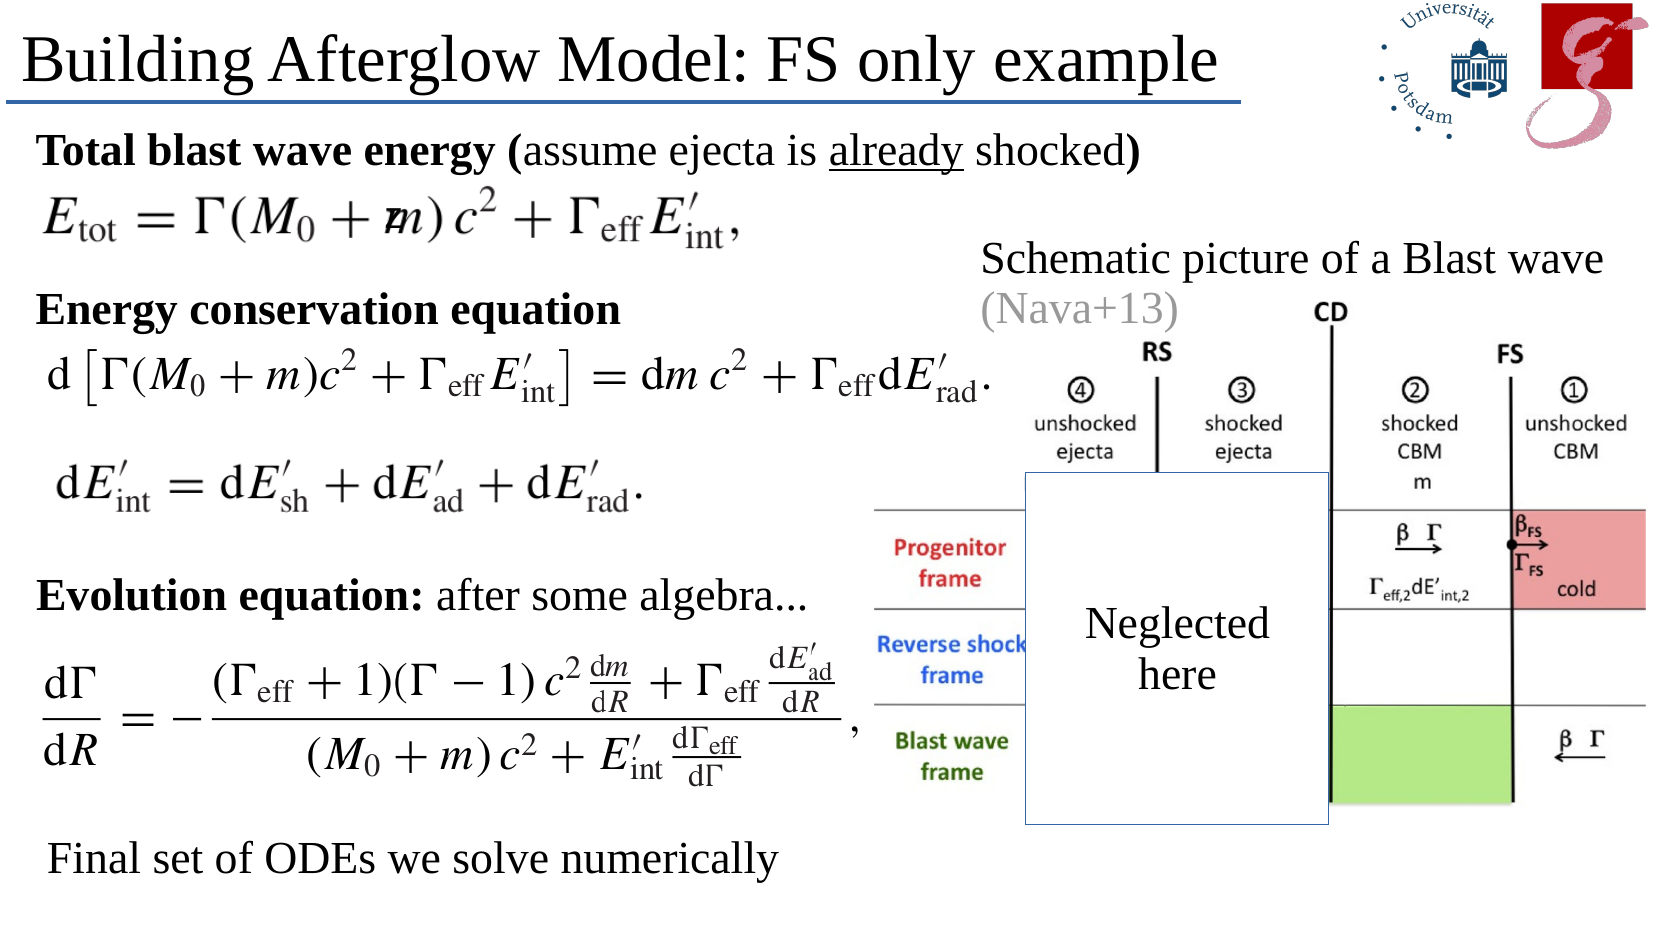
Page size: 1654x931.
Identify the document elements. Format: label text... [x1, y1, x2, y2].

picture [37, 179, 751, 254]
text_box Total blast wave energy (assume ejecta is already shocked) [20, 117, 1147, 179]
picture [34, 637, 863, 788]
text_box Final set of ODEs we solve numerically [32, 825, 788, 886]
text_box Evolution equation: after some algebra... [21, 562, 817, 624]
picture [37, 449, 665, 517]
picture [37, 299, 1654, 808]
text_box Schematic picture of a Blast wave (Nava+13) [965, 225, 1613, 332]
text_box Neglected here [1025, 472, 1329, 825]
text_box Energy conservation equation [20, 276, 633, 338]
picture [1375, 0, 1654, 154]
title Building Afterglow Model: FS only example [20, 0, 1375, 118]
